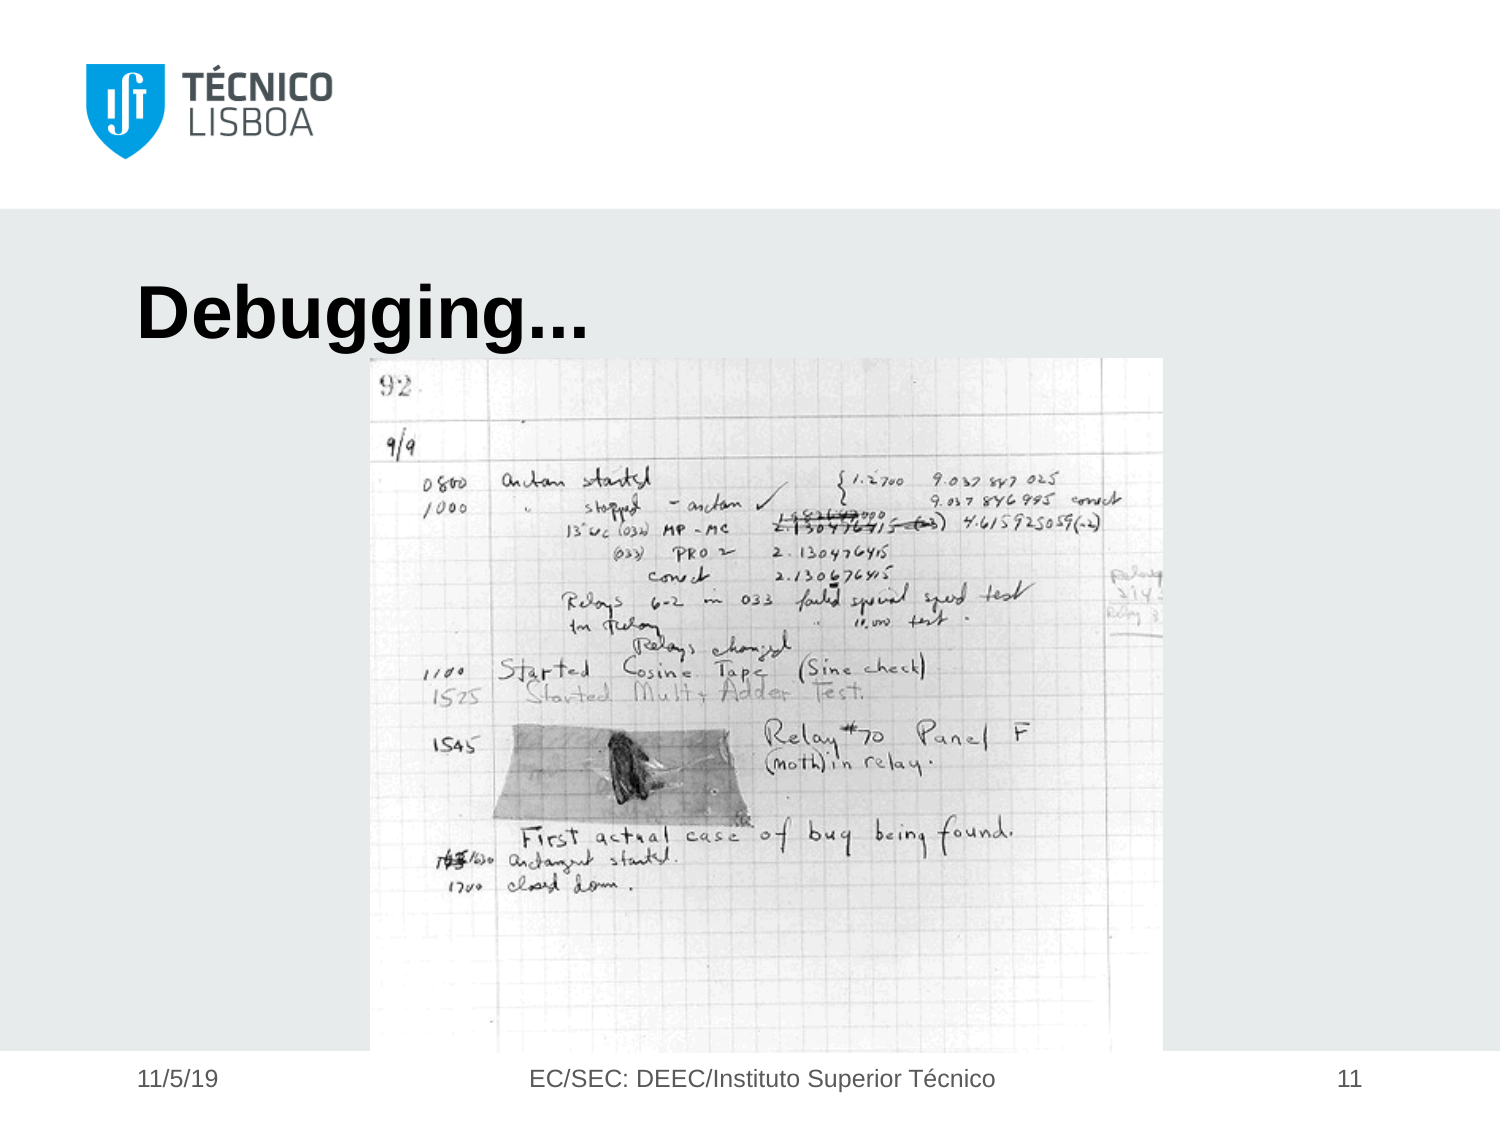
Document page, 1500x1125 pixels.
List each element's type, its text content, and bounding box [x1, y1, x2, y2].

footer EC/SEC: DEEC/Instituto Superior Técnico [512, 1053, 1021, 1103]
title Debugging... [121, 237, 1378, 381]
slide_number <number> [1077, 1052, 1378, 1103]
picture [0, 0, 1500, 1125]
slide_number 11/5/19 [121, 1052, 425, 1103]
